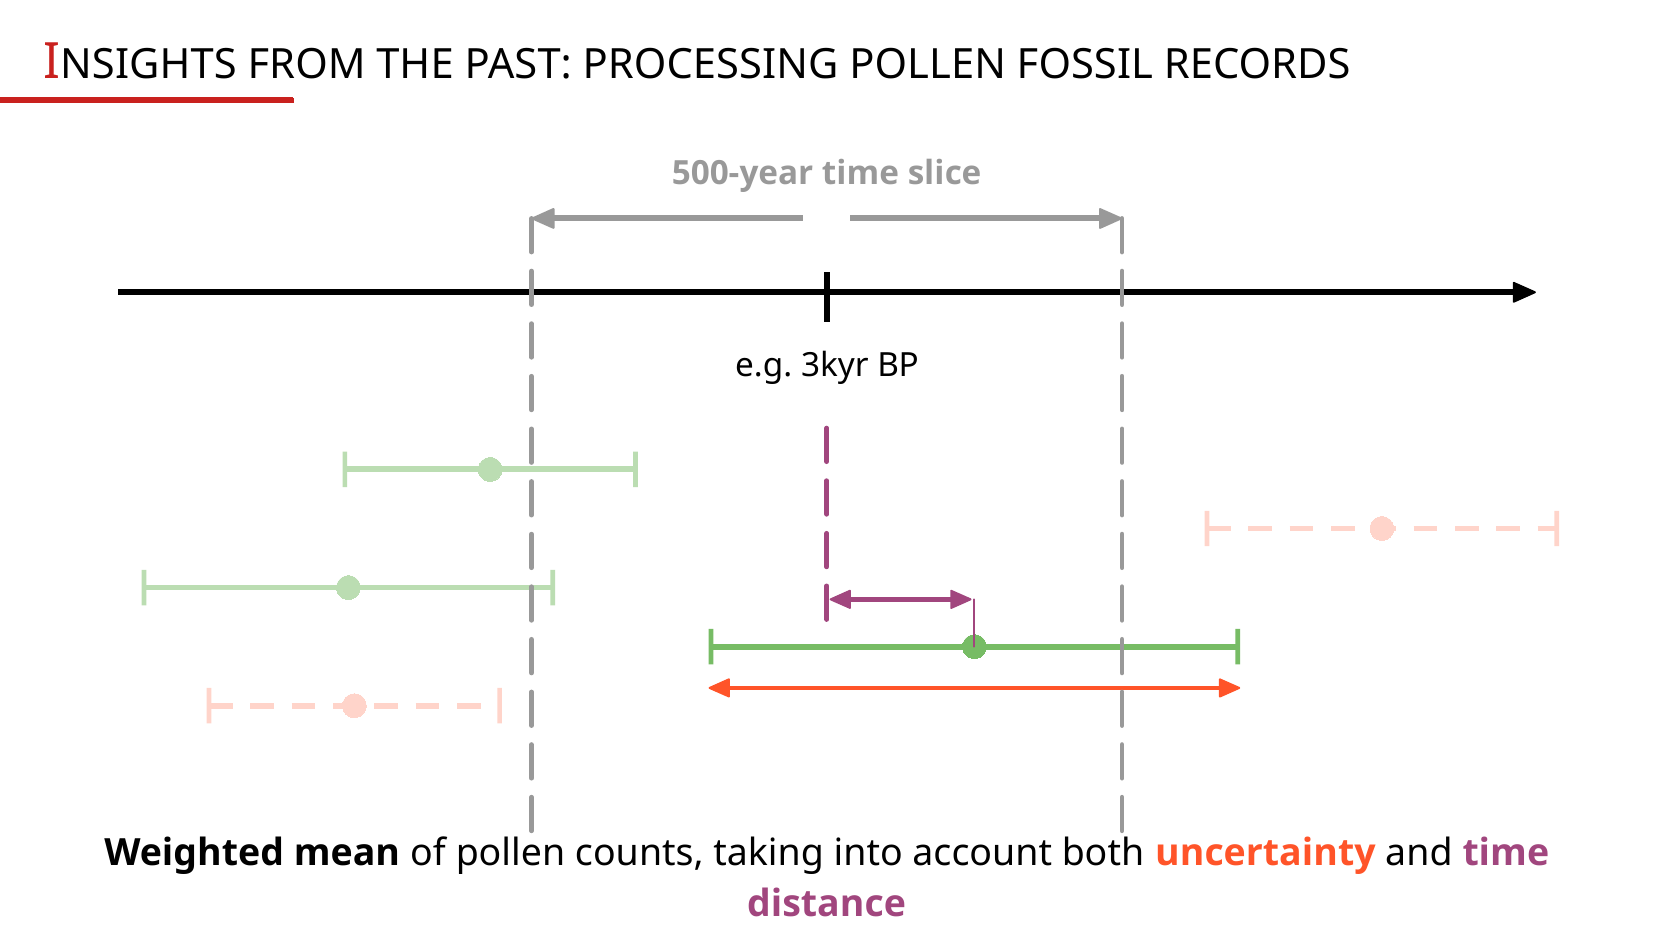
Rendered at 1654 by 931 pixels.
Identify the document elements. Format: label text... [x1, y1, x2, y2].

text_box INSIGHTS FROM THE PAST: PROCESSING POLLEN FOSSIL RECORDS [28, 0, 1623, 119]
text_box [88, 540, 591, 629]
text_box [962, 634, 987, 659]
text_box [88, 658, 591, 747]
text_box [1122, 481, 1625, 570]
text_box e.g. 3kyr BP [709, 333, 946, 394]
text_box [295, 422, 680, 511]
text_box Weighted mean of pollen counts, taking into account both uncertainty and time distance [59, 831, 1595, 922]
text_box 500-year time slice [649, 141, 1004, 202]
